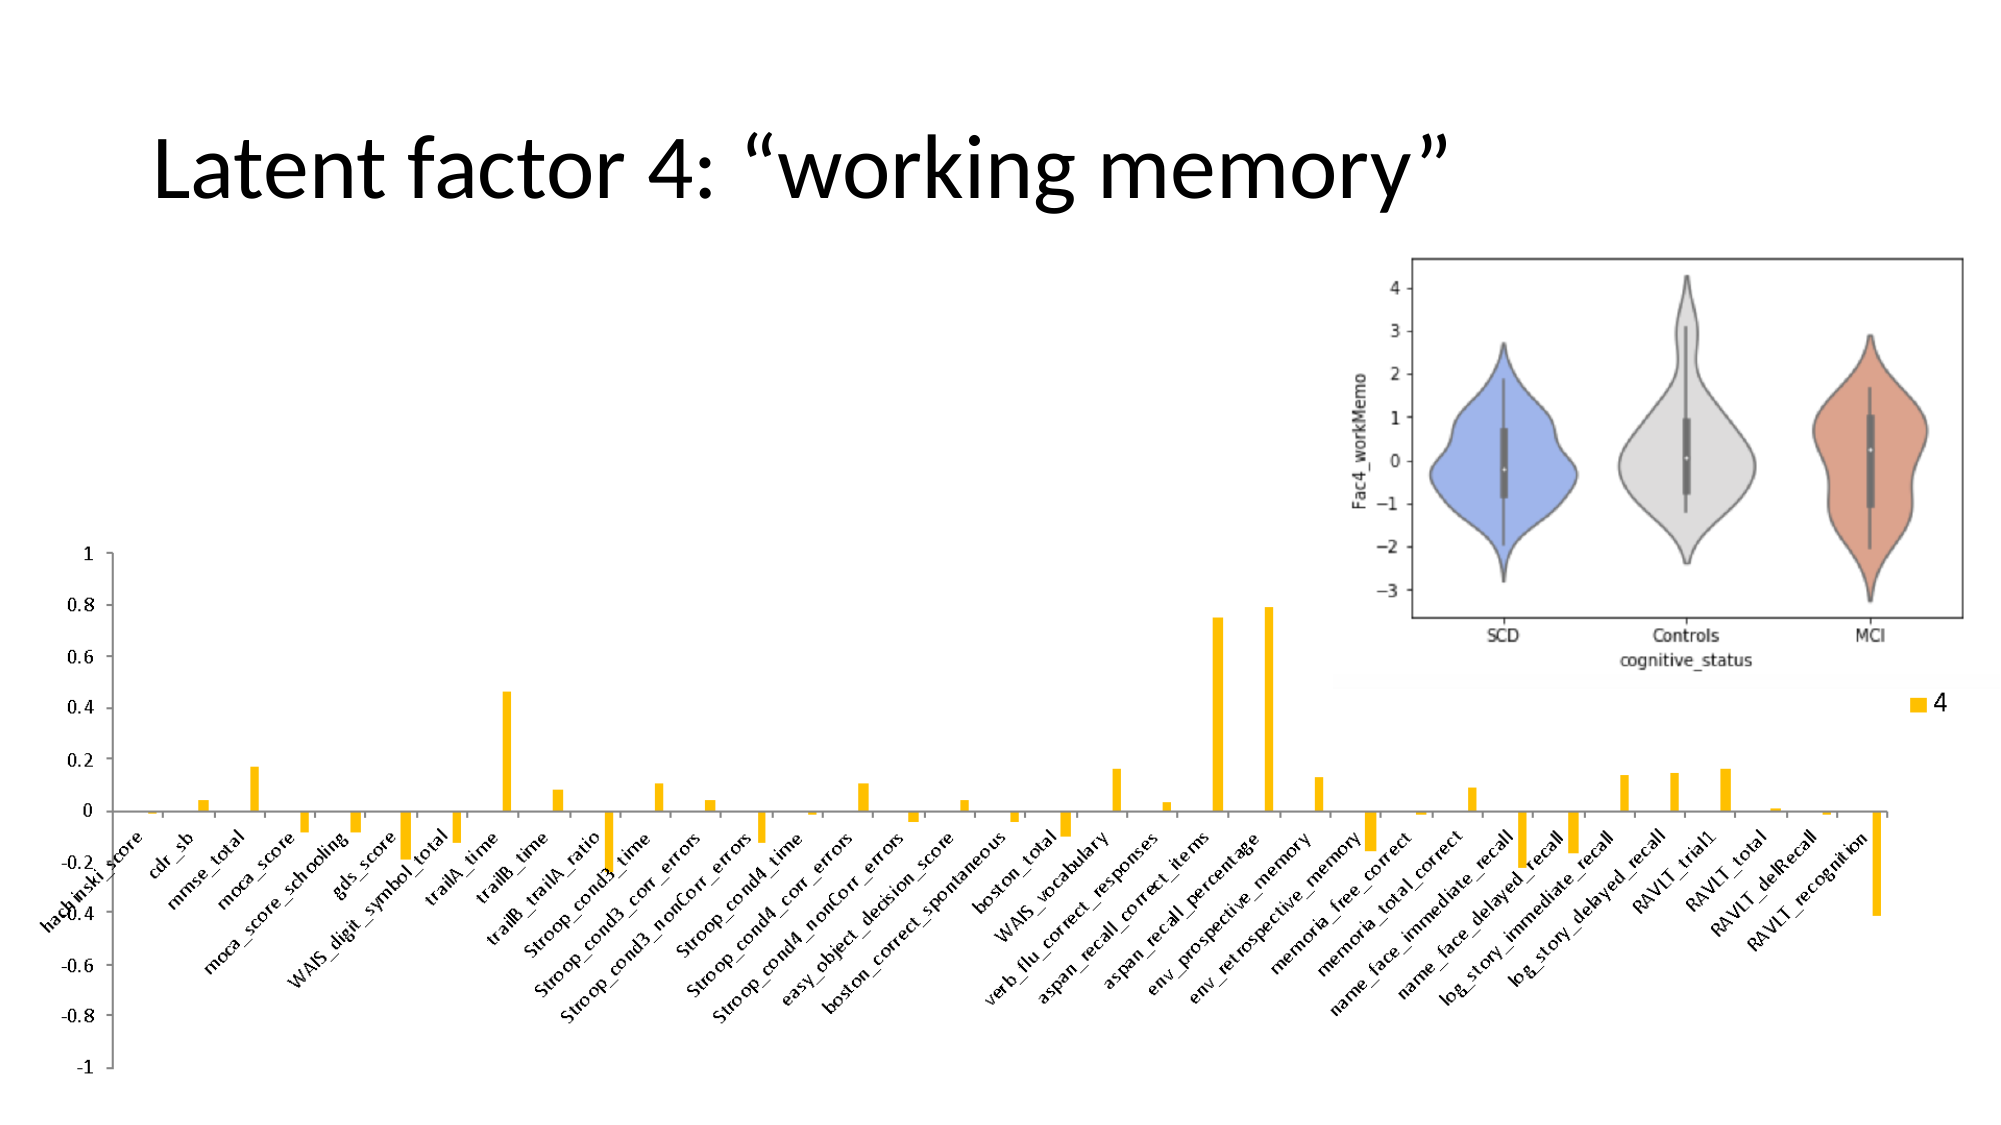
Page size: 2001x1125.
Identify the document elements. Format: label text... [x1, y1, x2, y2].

picture [20, 243, 2000, 1087]
title Latent factor 4: “working memory” [137, 59, 1863, 278]
